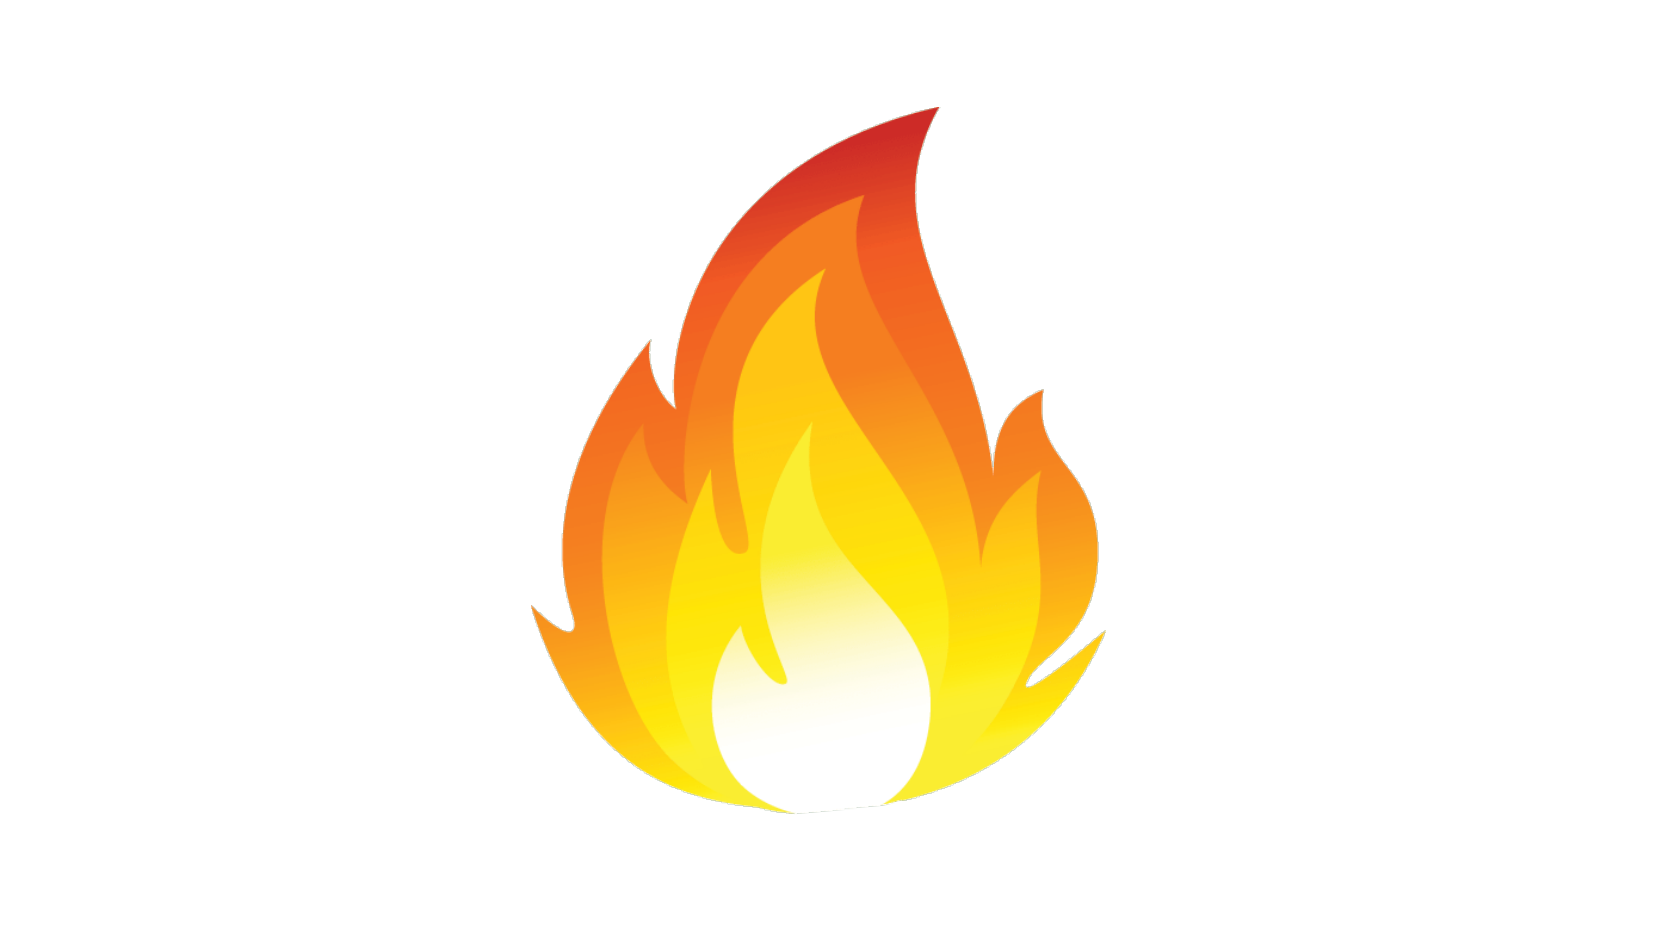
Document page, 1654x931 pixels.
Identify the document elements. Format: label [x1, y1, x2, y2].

picture [531, 107, 1106, 815]
